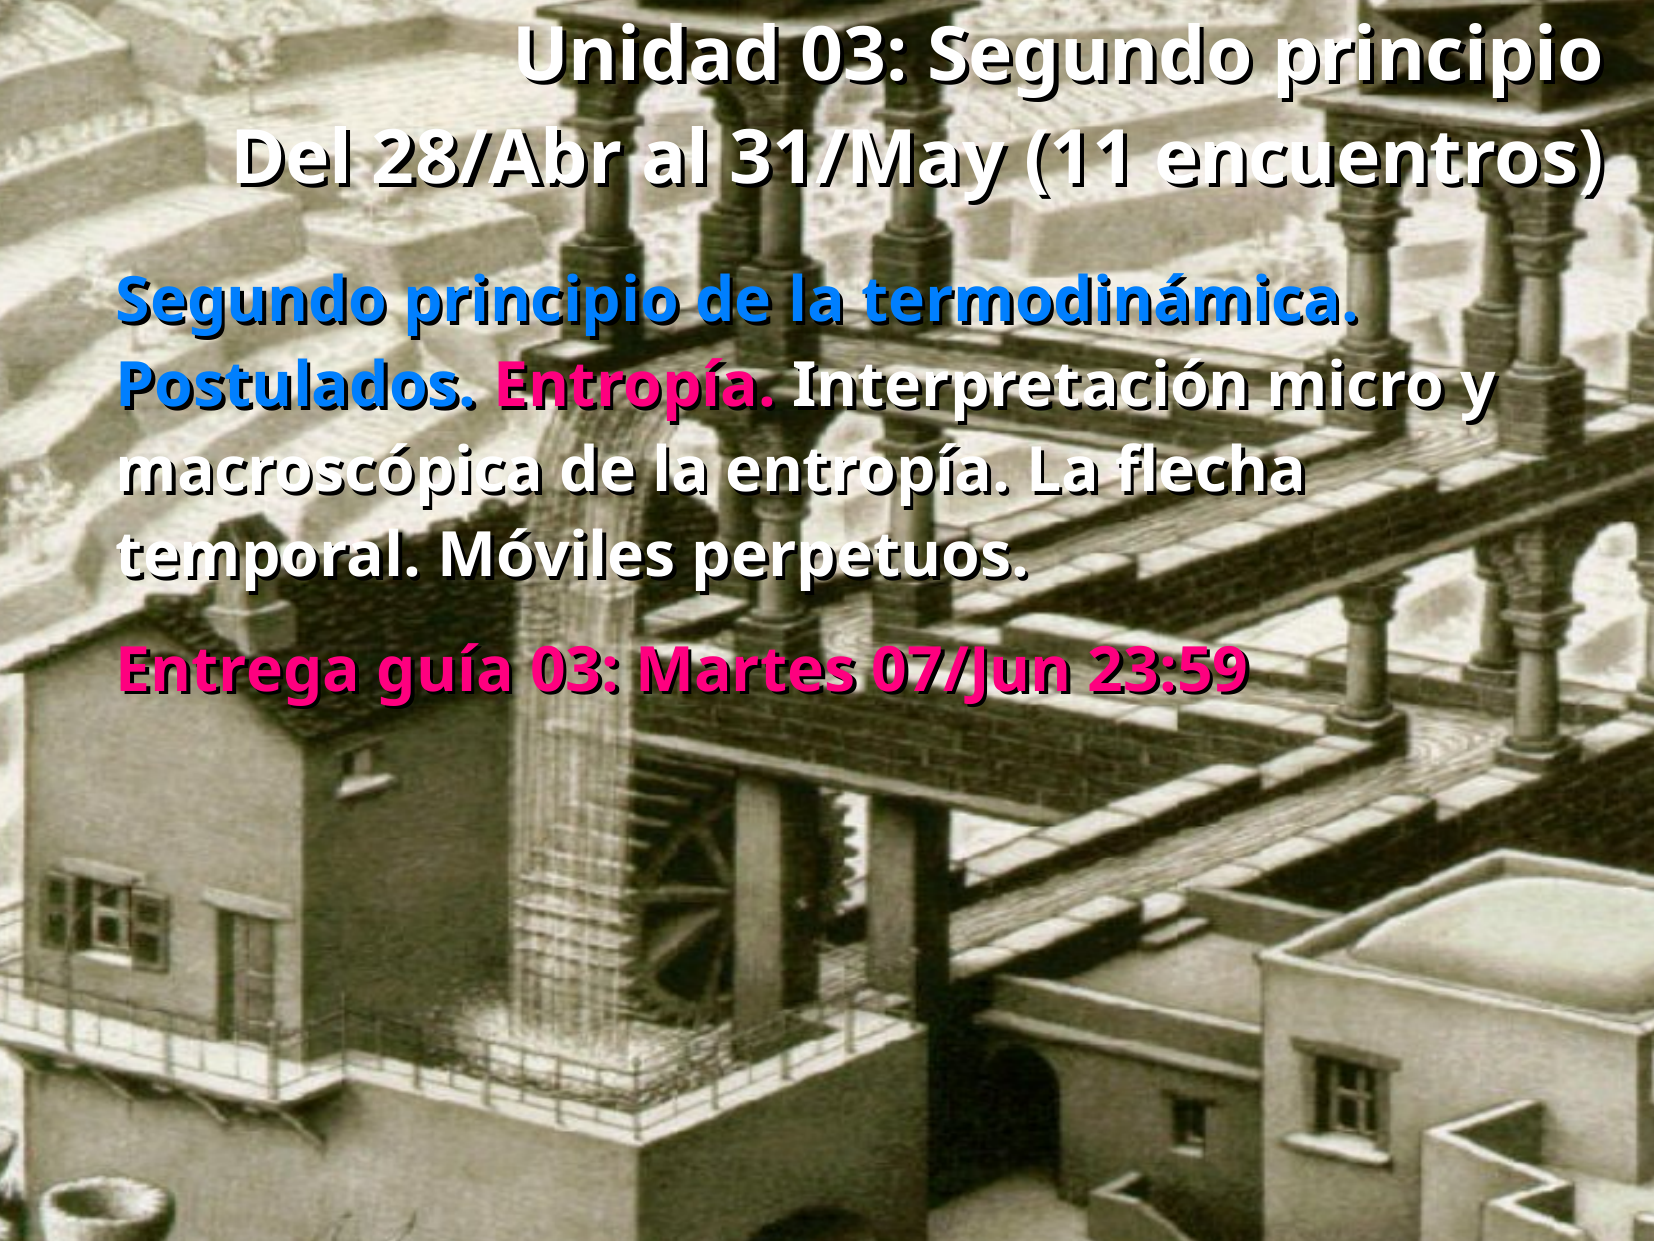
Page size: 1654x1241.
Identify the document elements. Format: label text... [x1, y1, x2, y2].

list Segundo principio de la termodinámica. Postulados. Entropía. Interpretación micro y macroscópica de la entropía. La flecha temporal. Móviles perpetuos. Entrega guía 03: Martes 07/Jun 23:59 [45, 255, 1606, 1156]
picture [0, 0, 1654, 1241]
title Unidad 03: Segundo principio Del 28/Abr al 31/May (11 encuentros) [45, 11, 1606, 195]
